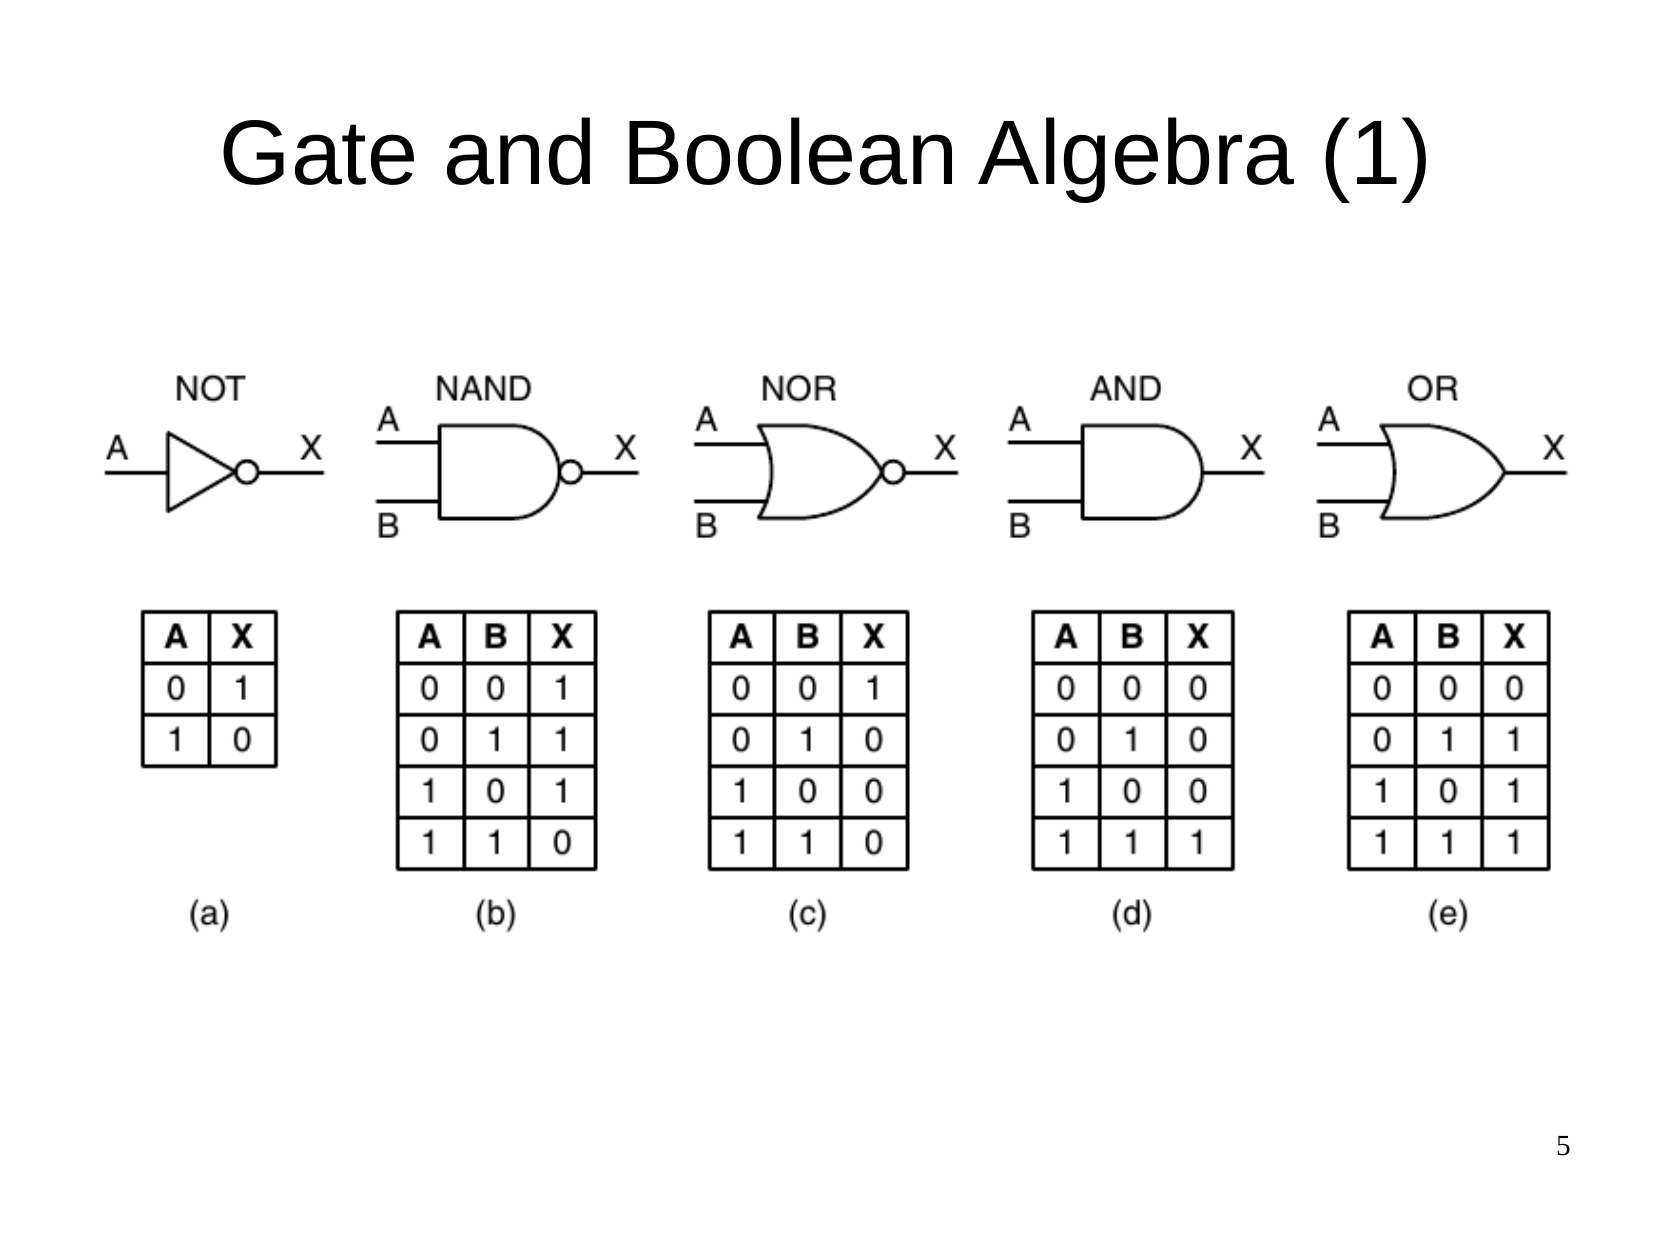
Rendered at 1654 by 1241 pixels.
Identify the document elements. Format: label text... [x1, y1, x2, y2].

picture [90, 359, 1591, 942]
title Gate and Boolean Algebra (1) [82, 49, 1571, 257]
